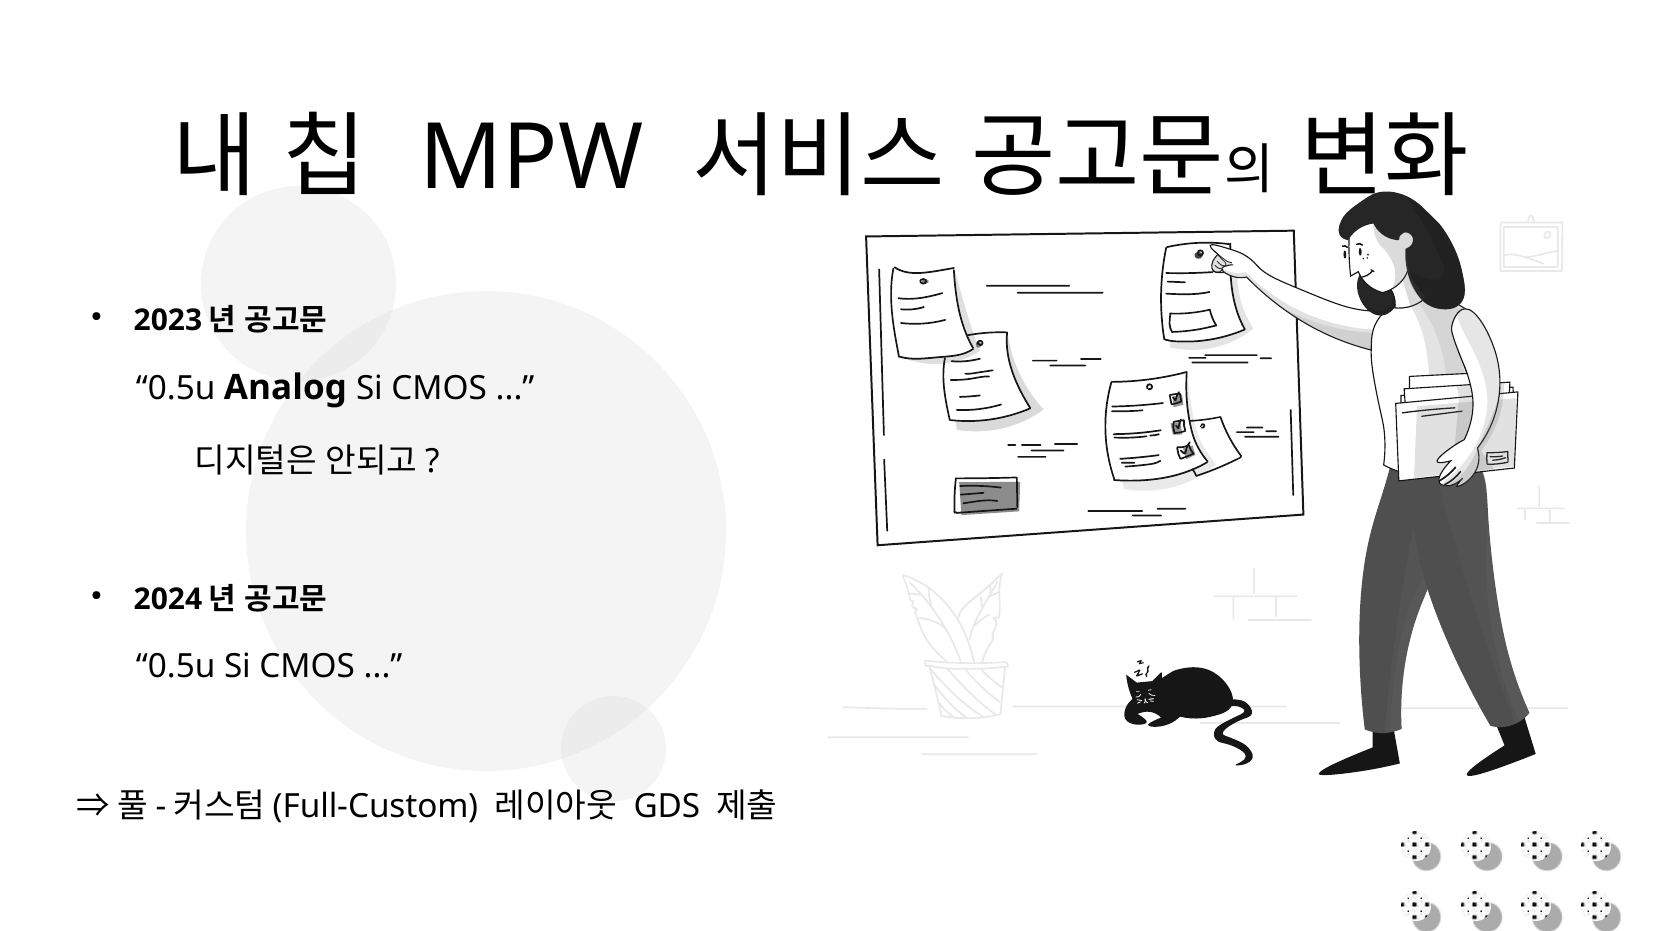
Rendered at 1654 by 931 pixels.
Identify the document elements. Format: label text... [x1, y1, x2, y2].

picture [1400, 830, 1432, 862]
picture [1460, 830, 1492, 862]
title 내 칩 MPW 서비스 공고문의 변화 [76, 70, 1565, 227]
picture [1400, 891, 1432, 922]
picture [1520, 890, 1552, 922]
list 2023년 공고문 “0.5u Analog Si CMOS ...” 디지털은 안되고? 2024년 공고문 “0.5u Si CMOS ...” ⇒풀-커스텀(Full-Custom) 레이아웃 GDS 제출 [76, 295, 1088, 835]
picture [1581, 830, 1612, 862]
picture [1520, 831, 1552, 862]
picture [1461, 890, 1492, 922]
picture [1580, 890, 1612, 922]
